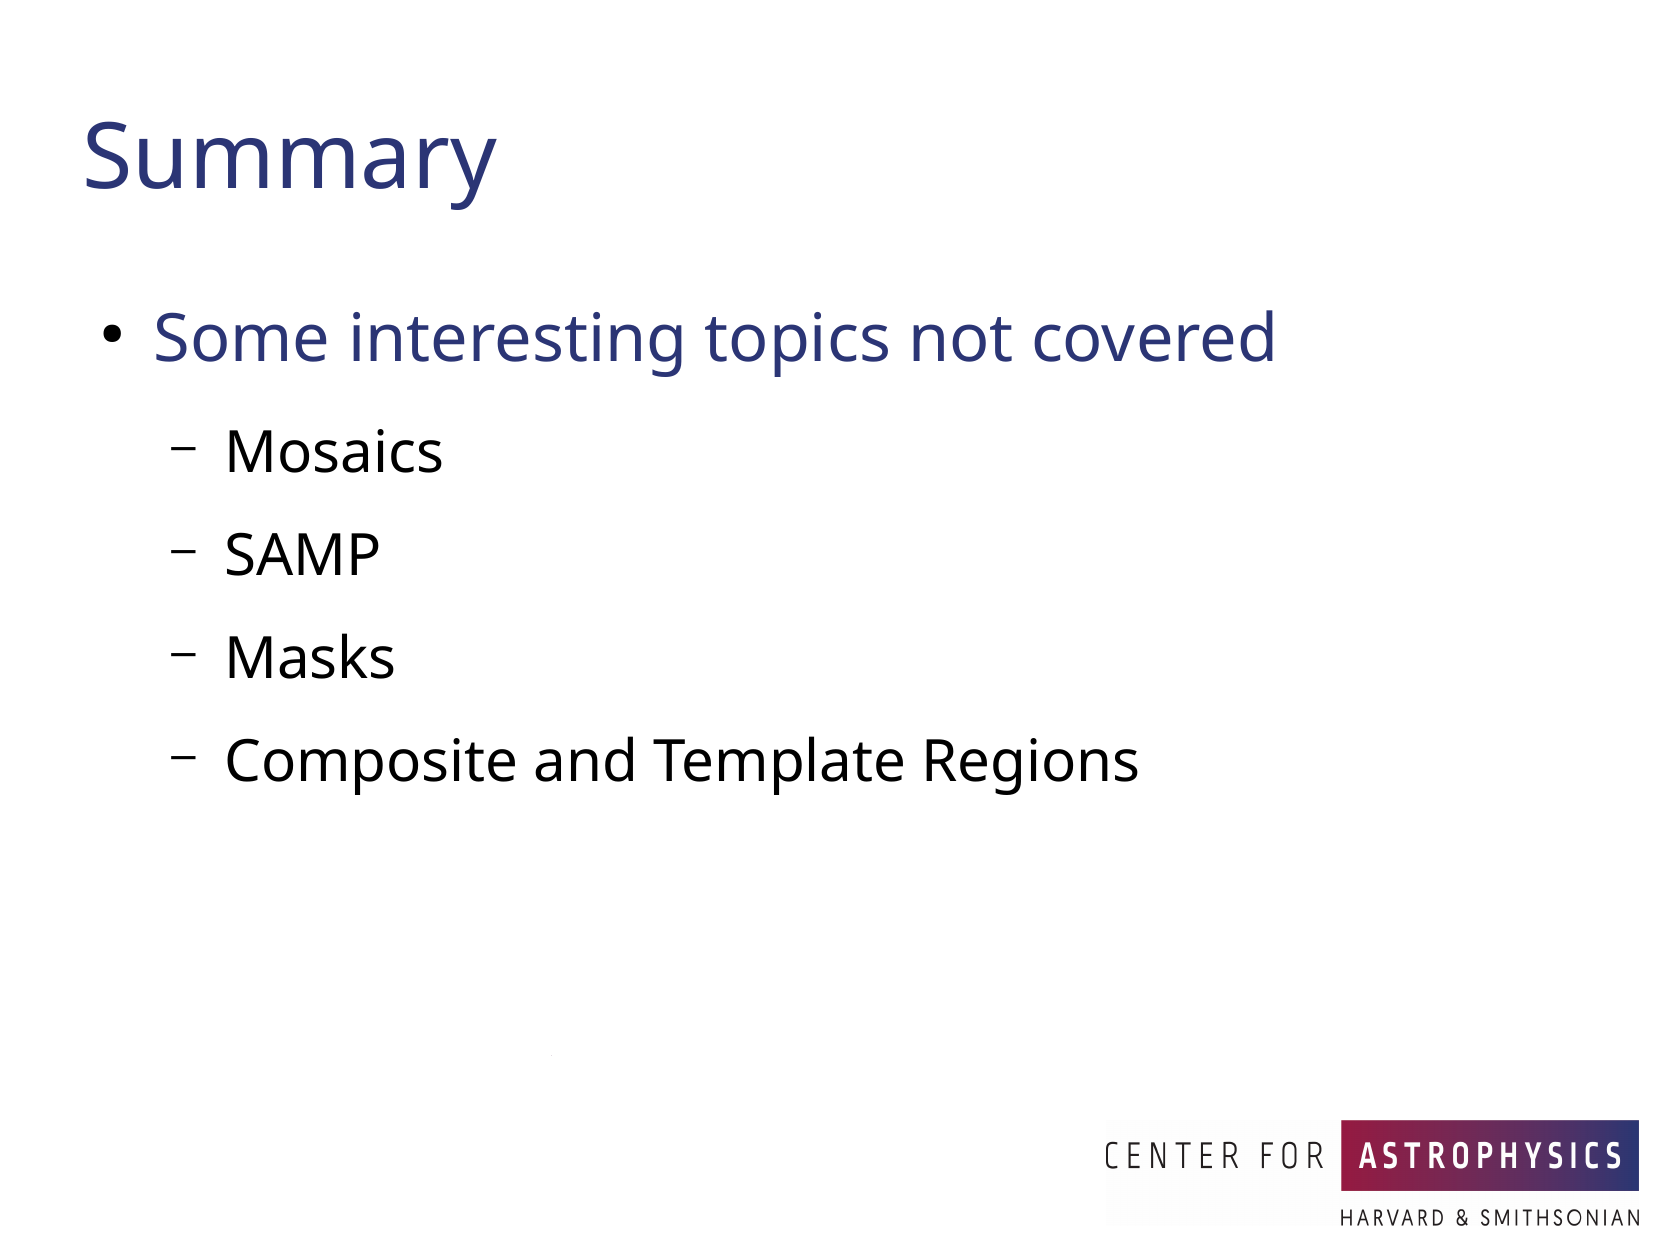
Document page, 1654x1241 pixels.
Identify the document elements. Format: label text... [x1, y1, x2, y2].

list Some interesting topics not covered Mosaics SAMP Masks Composite and Template Regions [82, 290, 1571, 1010]
picture [1106, 1120, 1639, 1226]
title Summary [82, 49, 1571, 257]
